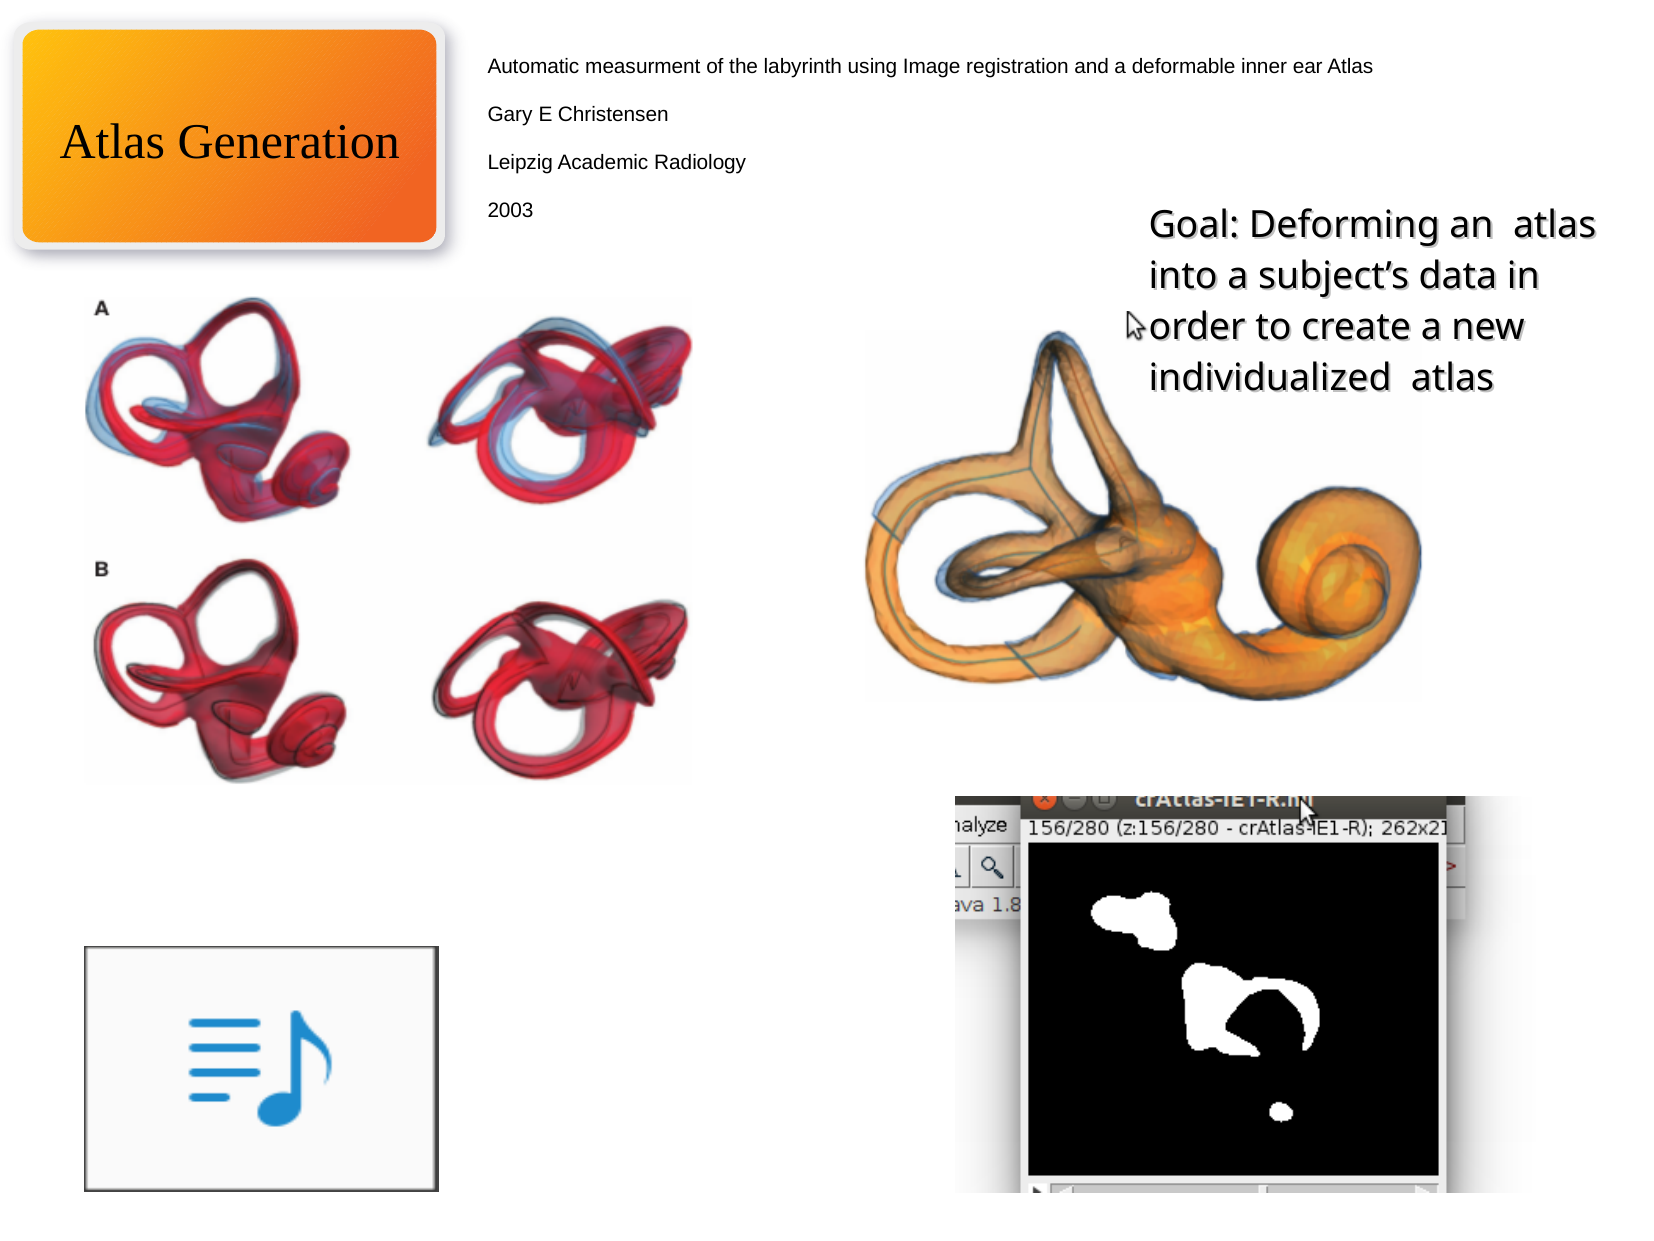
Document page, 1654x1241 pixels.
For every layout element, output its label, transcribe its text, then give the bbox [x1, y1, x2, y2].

text_box Goal: Deforming an atlas into a subject’s data in order to create a new individualized atlas [1133, 190, 1630, 473]
picture [0, 0, 733, 787]
picture [955, 796, 1536, 1193]
text_box [82, 944, 440, 1193]
picture [850, 311, 1431, 709]
text_box Automatic measurment of the labyrinth using Image registration and a deformable inner ear Atlas Gary E Christensen Leipzig Academic Radiology 2003 [472, 47, 1477, 231]
